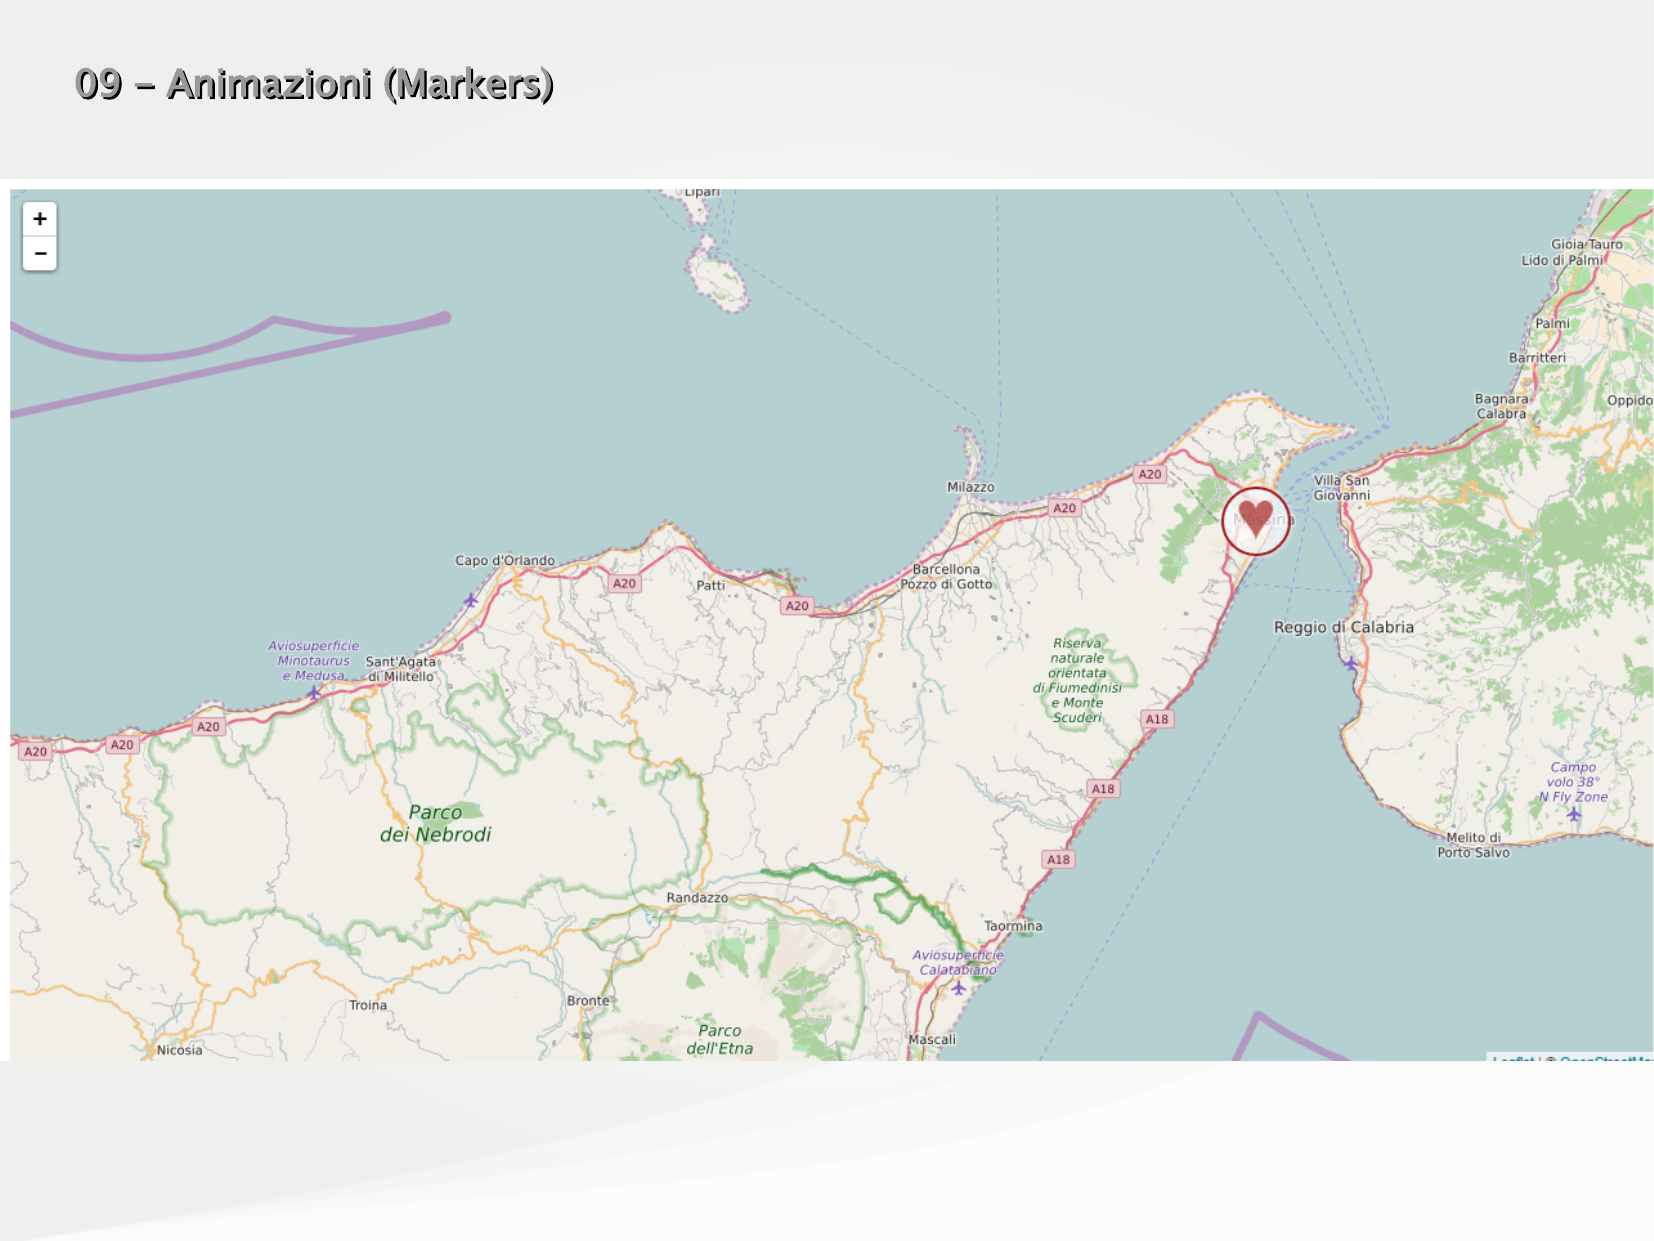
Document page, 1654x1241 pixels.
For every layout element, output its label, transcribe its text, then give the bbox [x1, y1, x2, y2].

picture [0, 0, 1654, 1241]
text_box 09 - Animazioni (Markers) [59, 47, 1146, 108]
